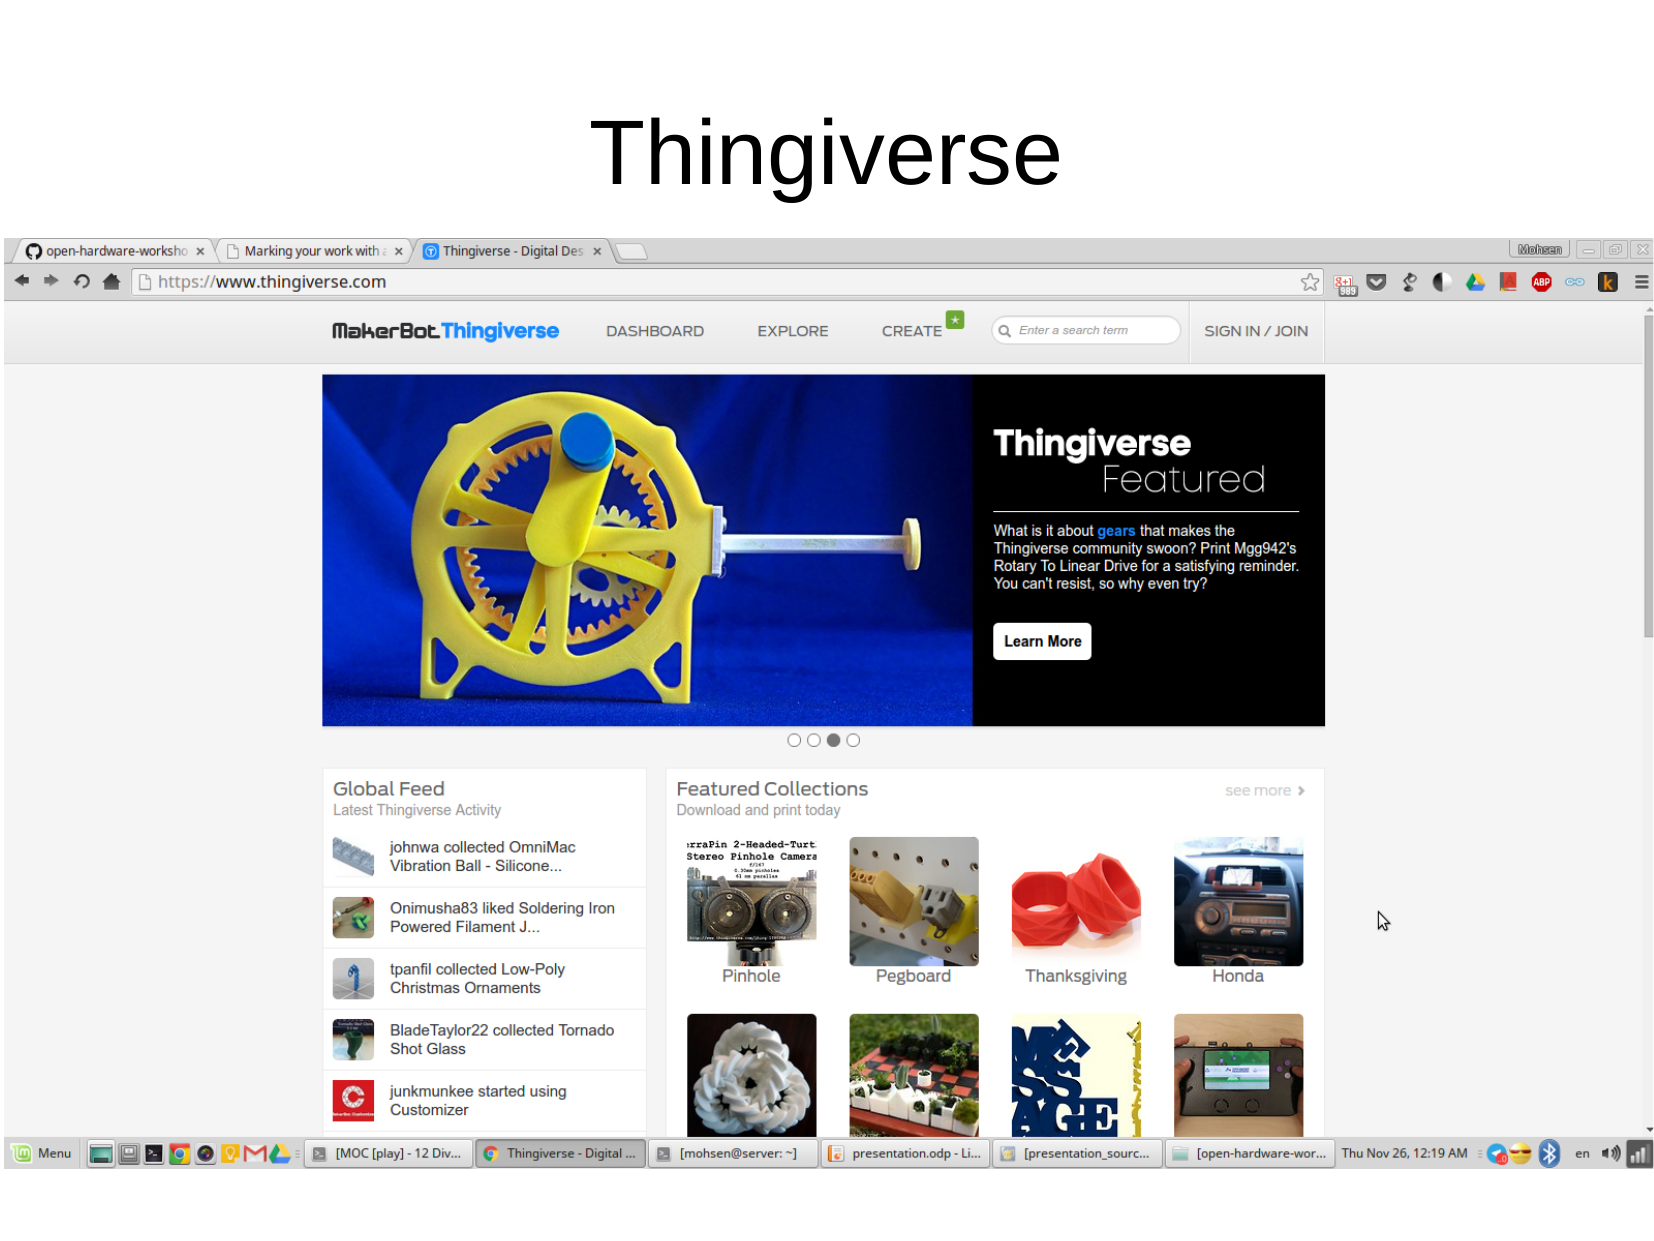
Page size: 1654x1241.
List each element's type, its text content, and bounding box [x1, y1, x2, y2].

picture [4, 238, 1654, 1169]
title Thingiverse [82, 49, 1571, 238]
